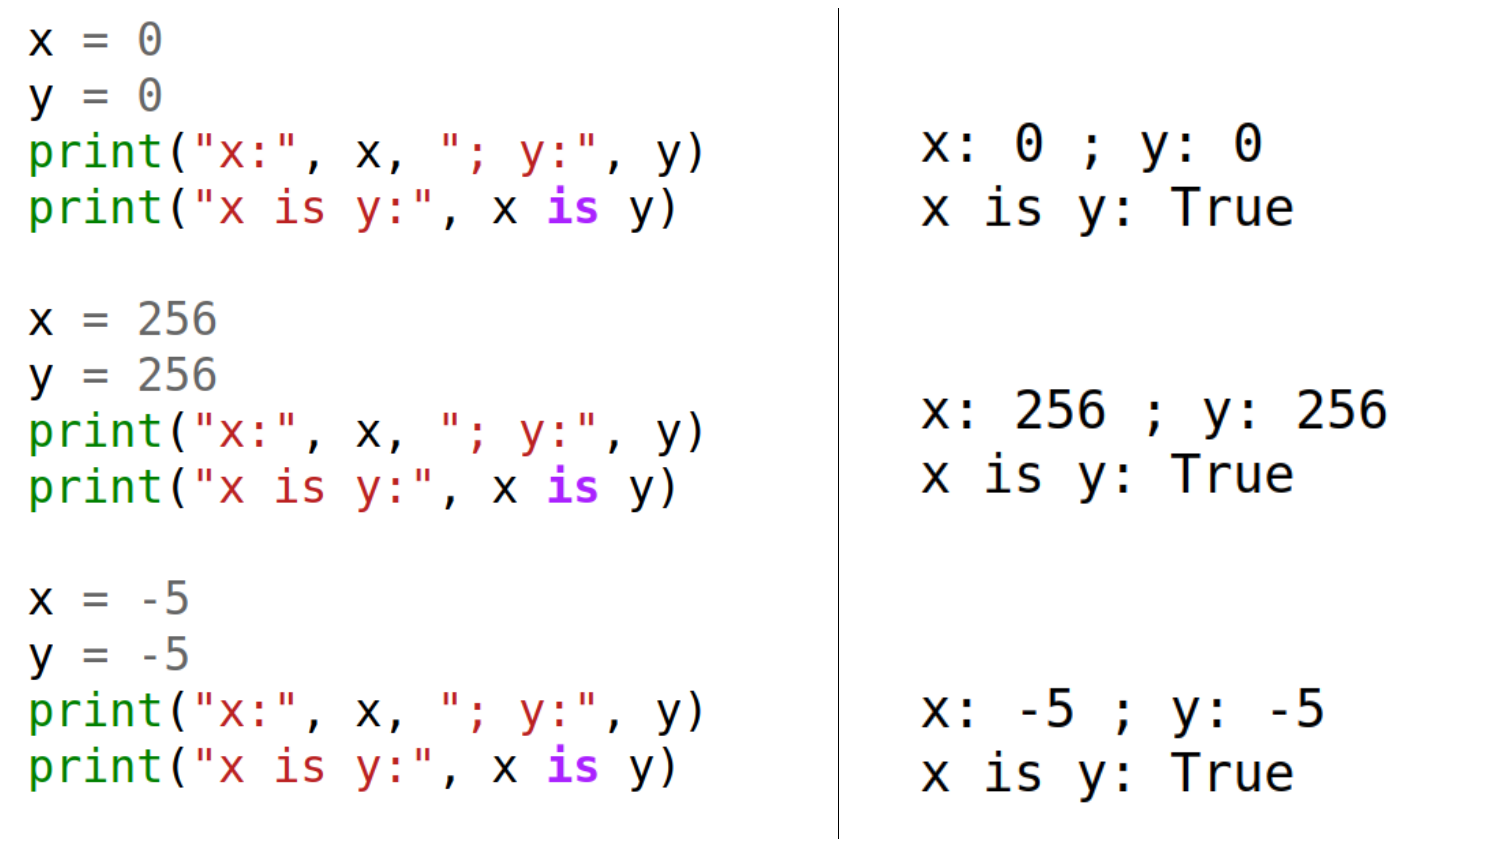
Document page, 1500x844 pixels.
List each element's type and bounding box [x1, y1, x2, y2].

picture [904, 673, 1406, 815]
picture [904, 366, 1406, 520]
picture [12, 8, 723, 815]
picture [904, 112, 1406, 247]
